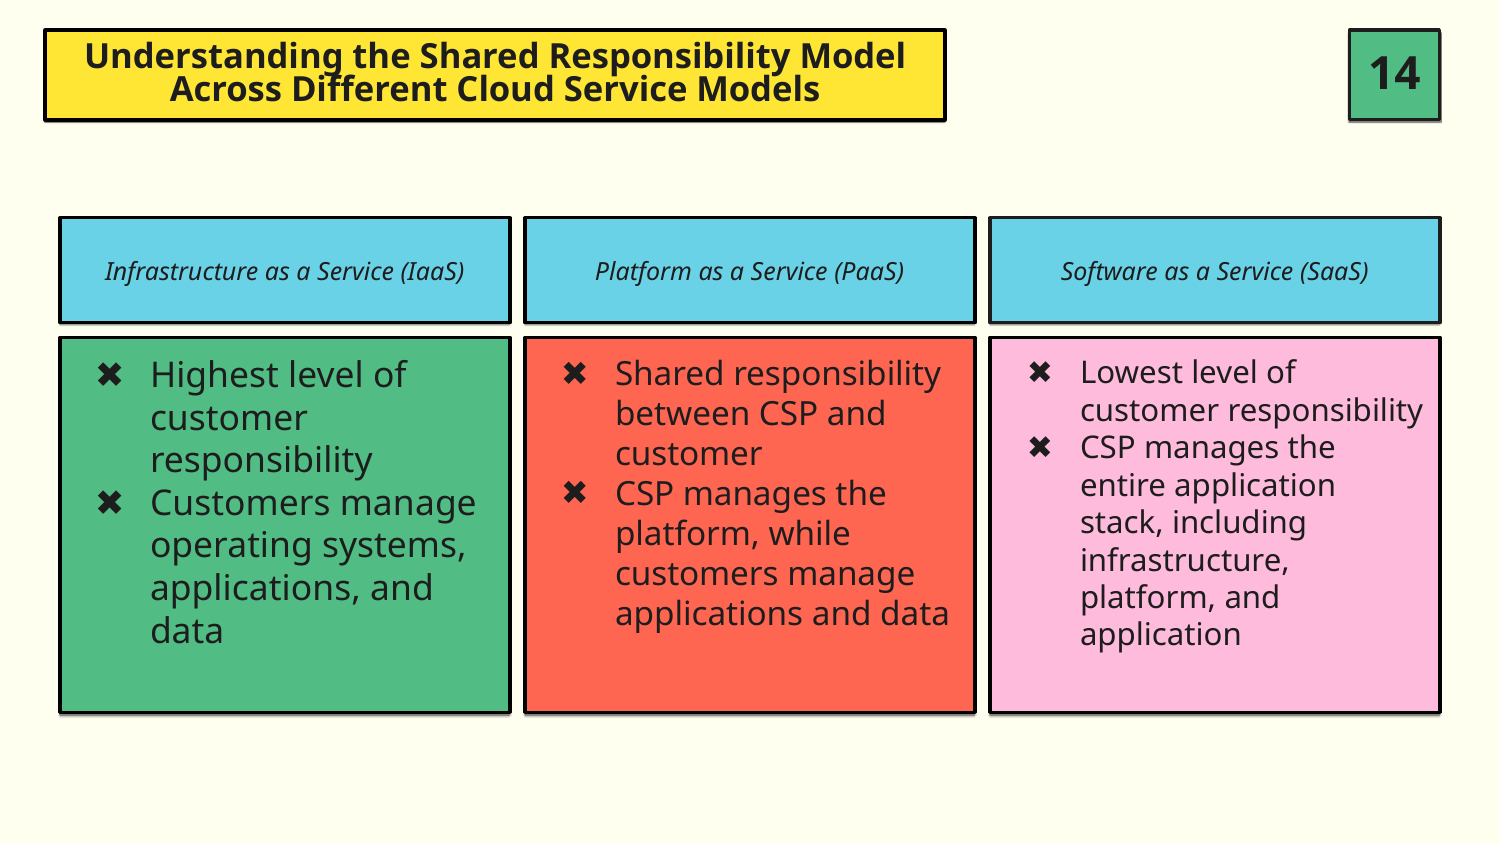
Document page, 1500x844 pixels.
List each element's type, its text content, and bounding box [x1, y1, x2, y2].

list Lowest level of customer responsibility CSP manages the entire application stack, including infrastructure, platform, and application [990, 337, 1440, 713]
list Highest level of customer responsibility Customers manage operating systems, applications, and data [60, 337, 510, 713]
title Understanding the Shared Responsibility Model Across Different Cloud Service Models [45, 30, 945, 120]
subtitle Software as a Service (SaaS) [990, 217, 1440, 323]
list Shared responsibility between CSP and customer CSP manages the platform, while customers manage applications and data [525, 337, 975, 713]
subtitle Infrastructure as a Service (IaaS) [60, 217, 510, 323]
subtitle Platform as a Service (PaaS) [525, 217, 975, 323]
